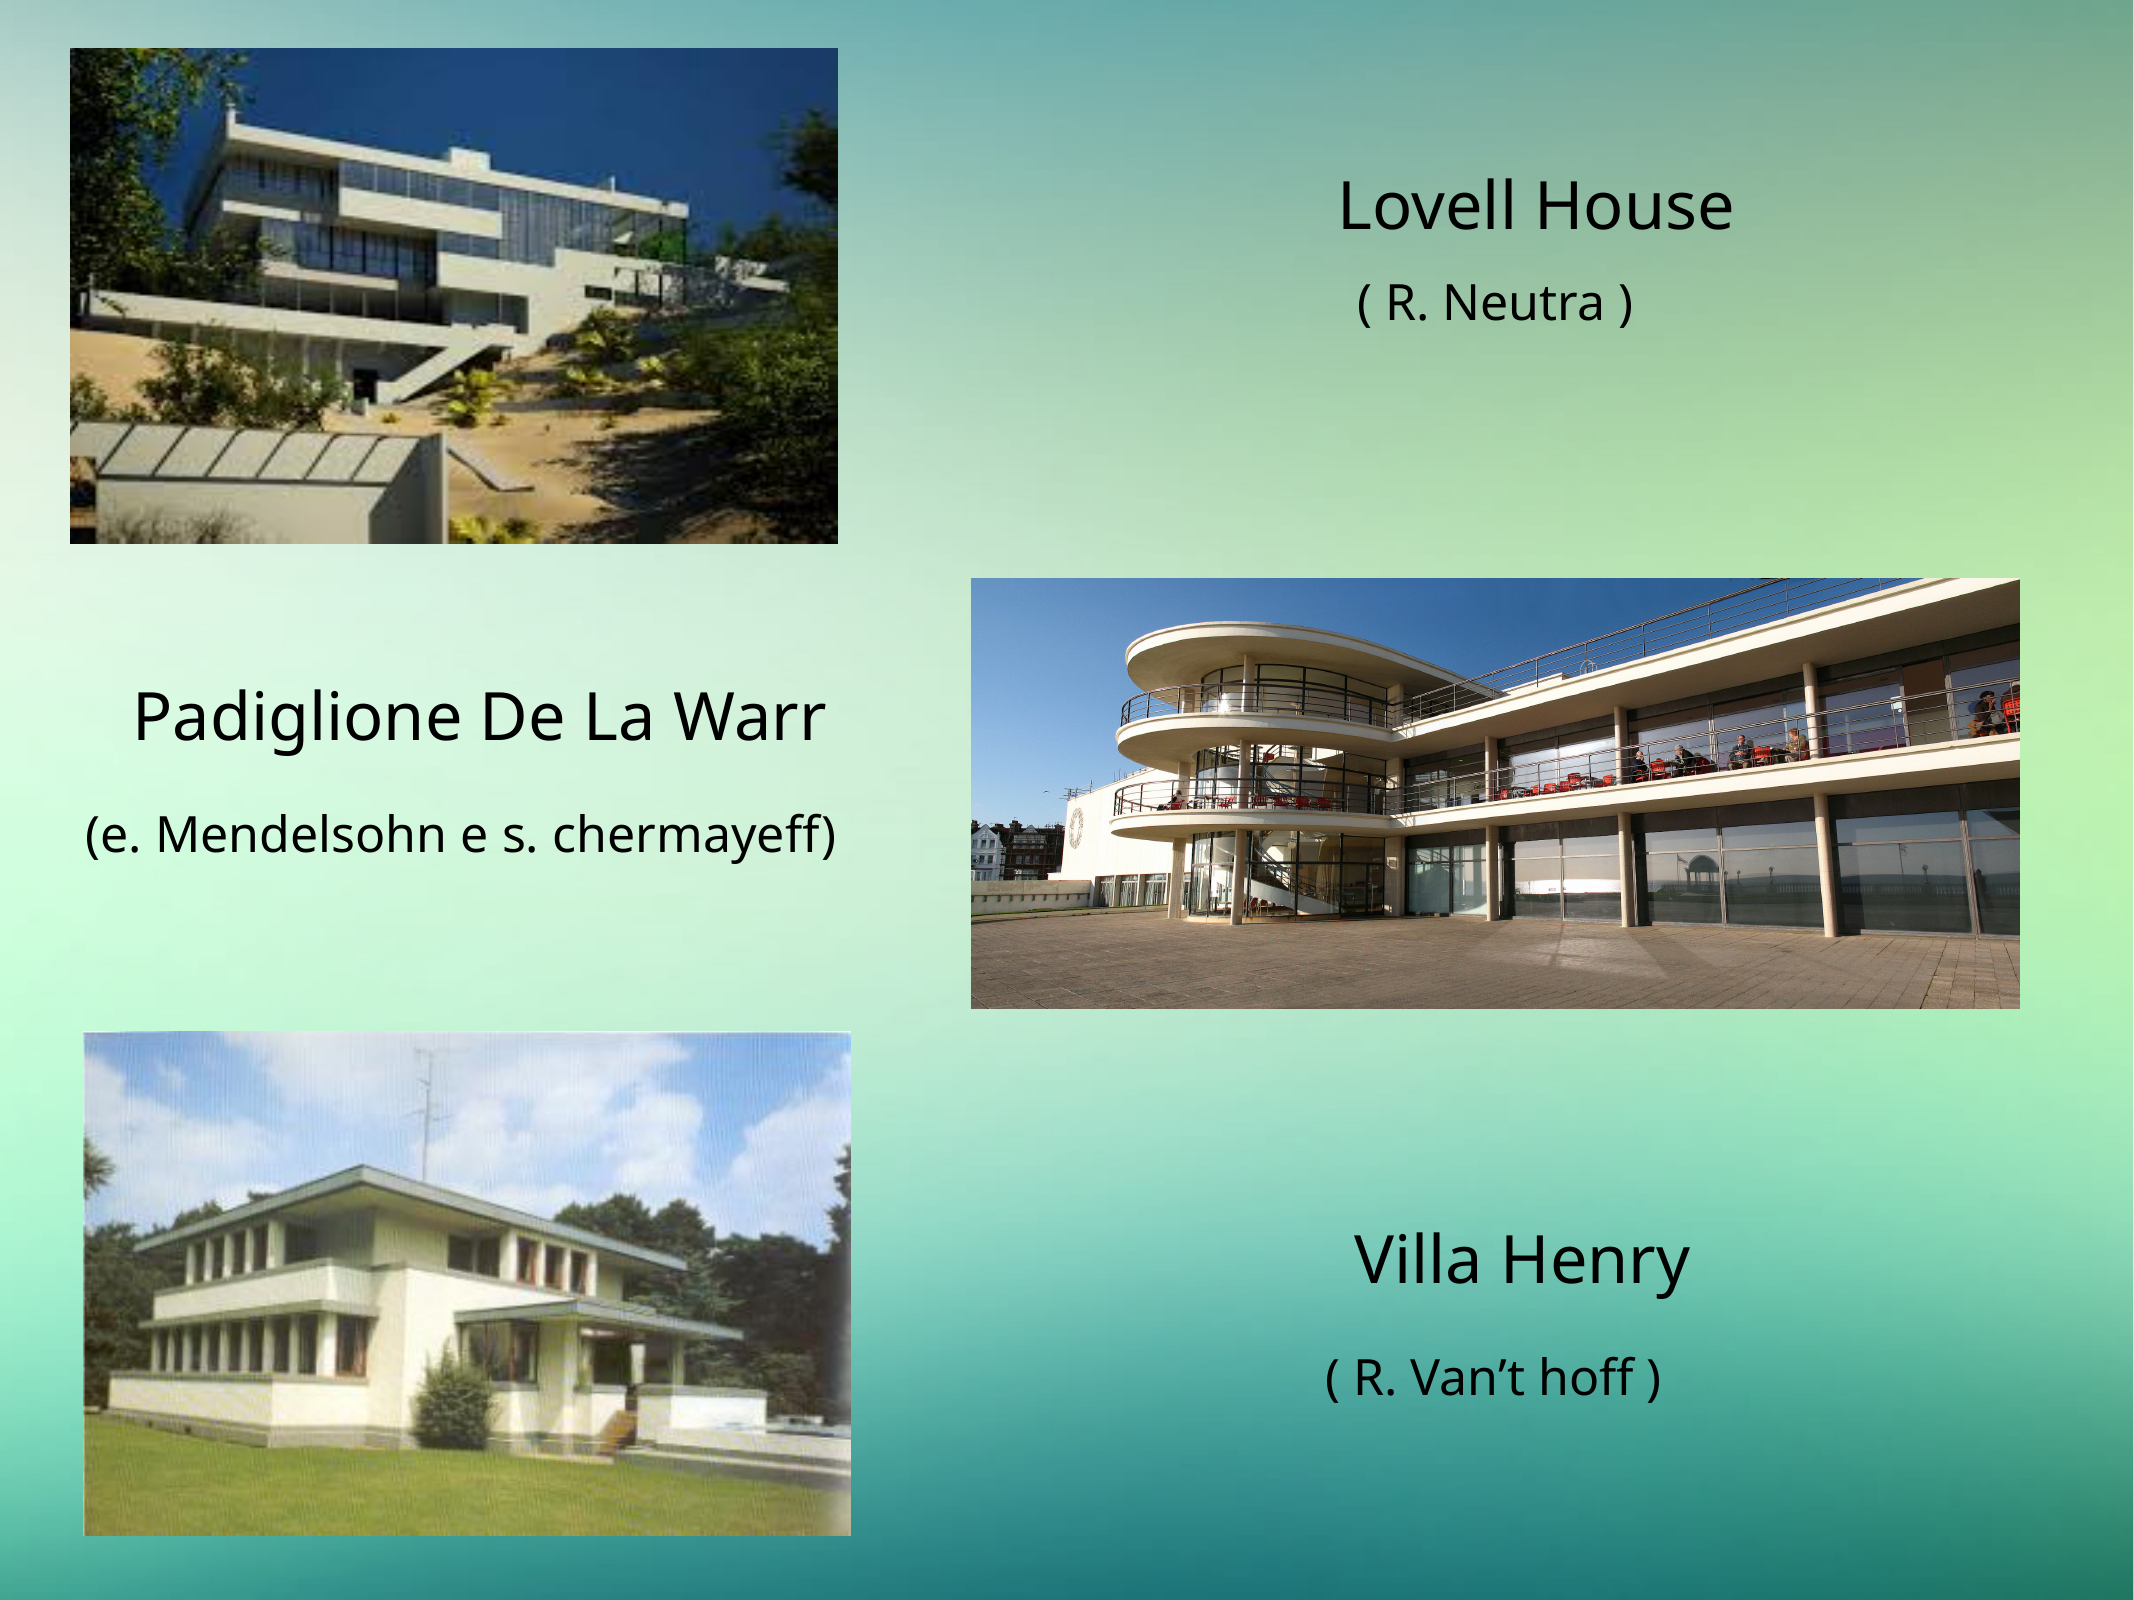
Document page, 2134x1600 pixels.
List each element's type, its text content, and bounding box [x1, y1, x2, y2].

text_box Lovell House [1322, 150, 1706, 241]
text_box Padiglione De La Warr [117, 661, 804, 752]
text_box ( R. Van’t hoff ) [1310, 1334, 1737, 1406]
text_box ( R. Neutra ) [1342, 259, 1689, 331]
text_box Villa Henry [1339, 1204, 1689, 1296]
text_box (e. Mendelsohn e s. chermayeff) [70, 791, 934, 863]
picture [0, 0, 2134, 1600]
